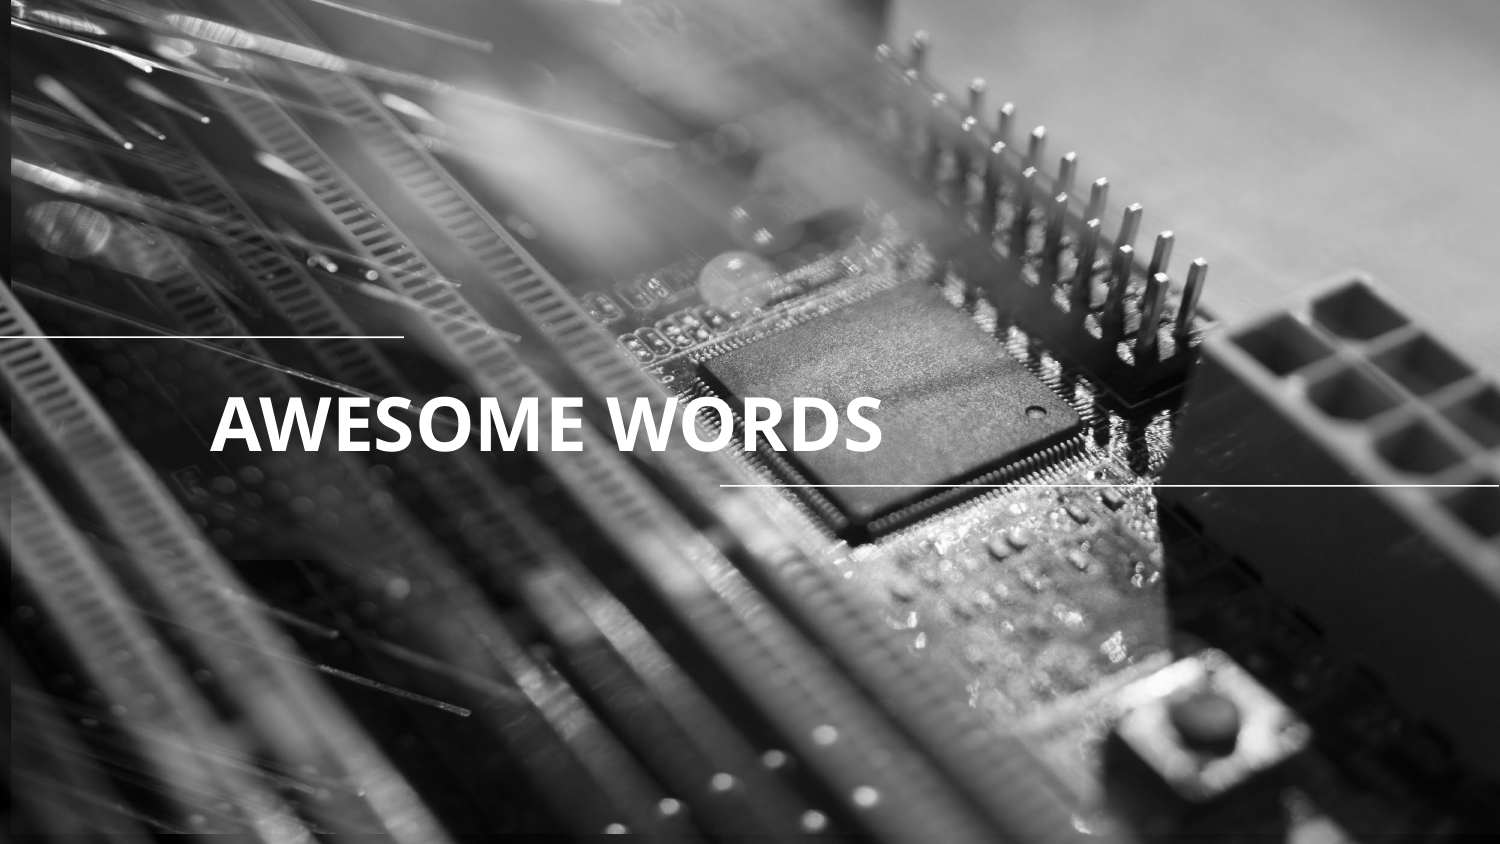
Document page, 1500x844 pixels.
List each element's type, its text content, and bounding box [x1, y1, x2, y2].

text_box [0, 0, 1500, 844]
title AWESOME WORDS [195, 264, 1049, 580]
